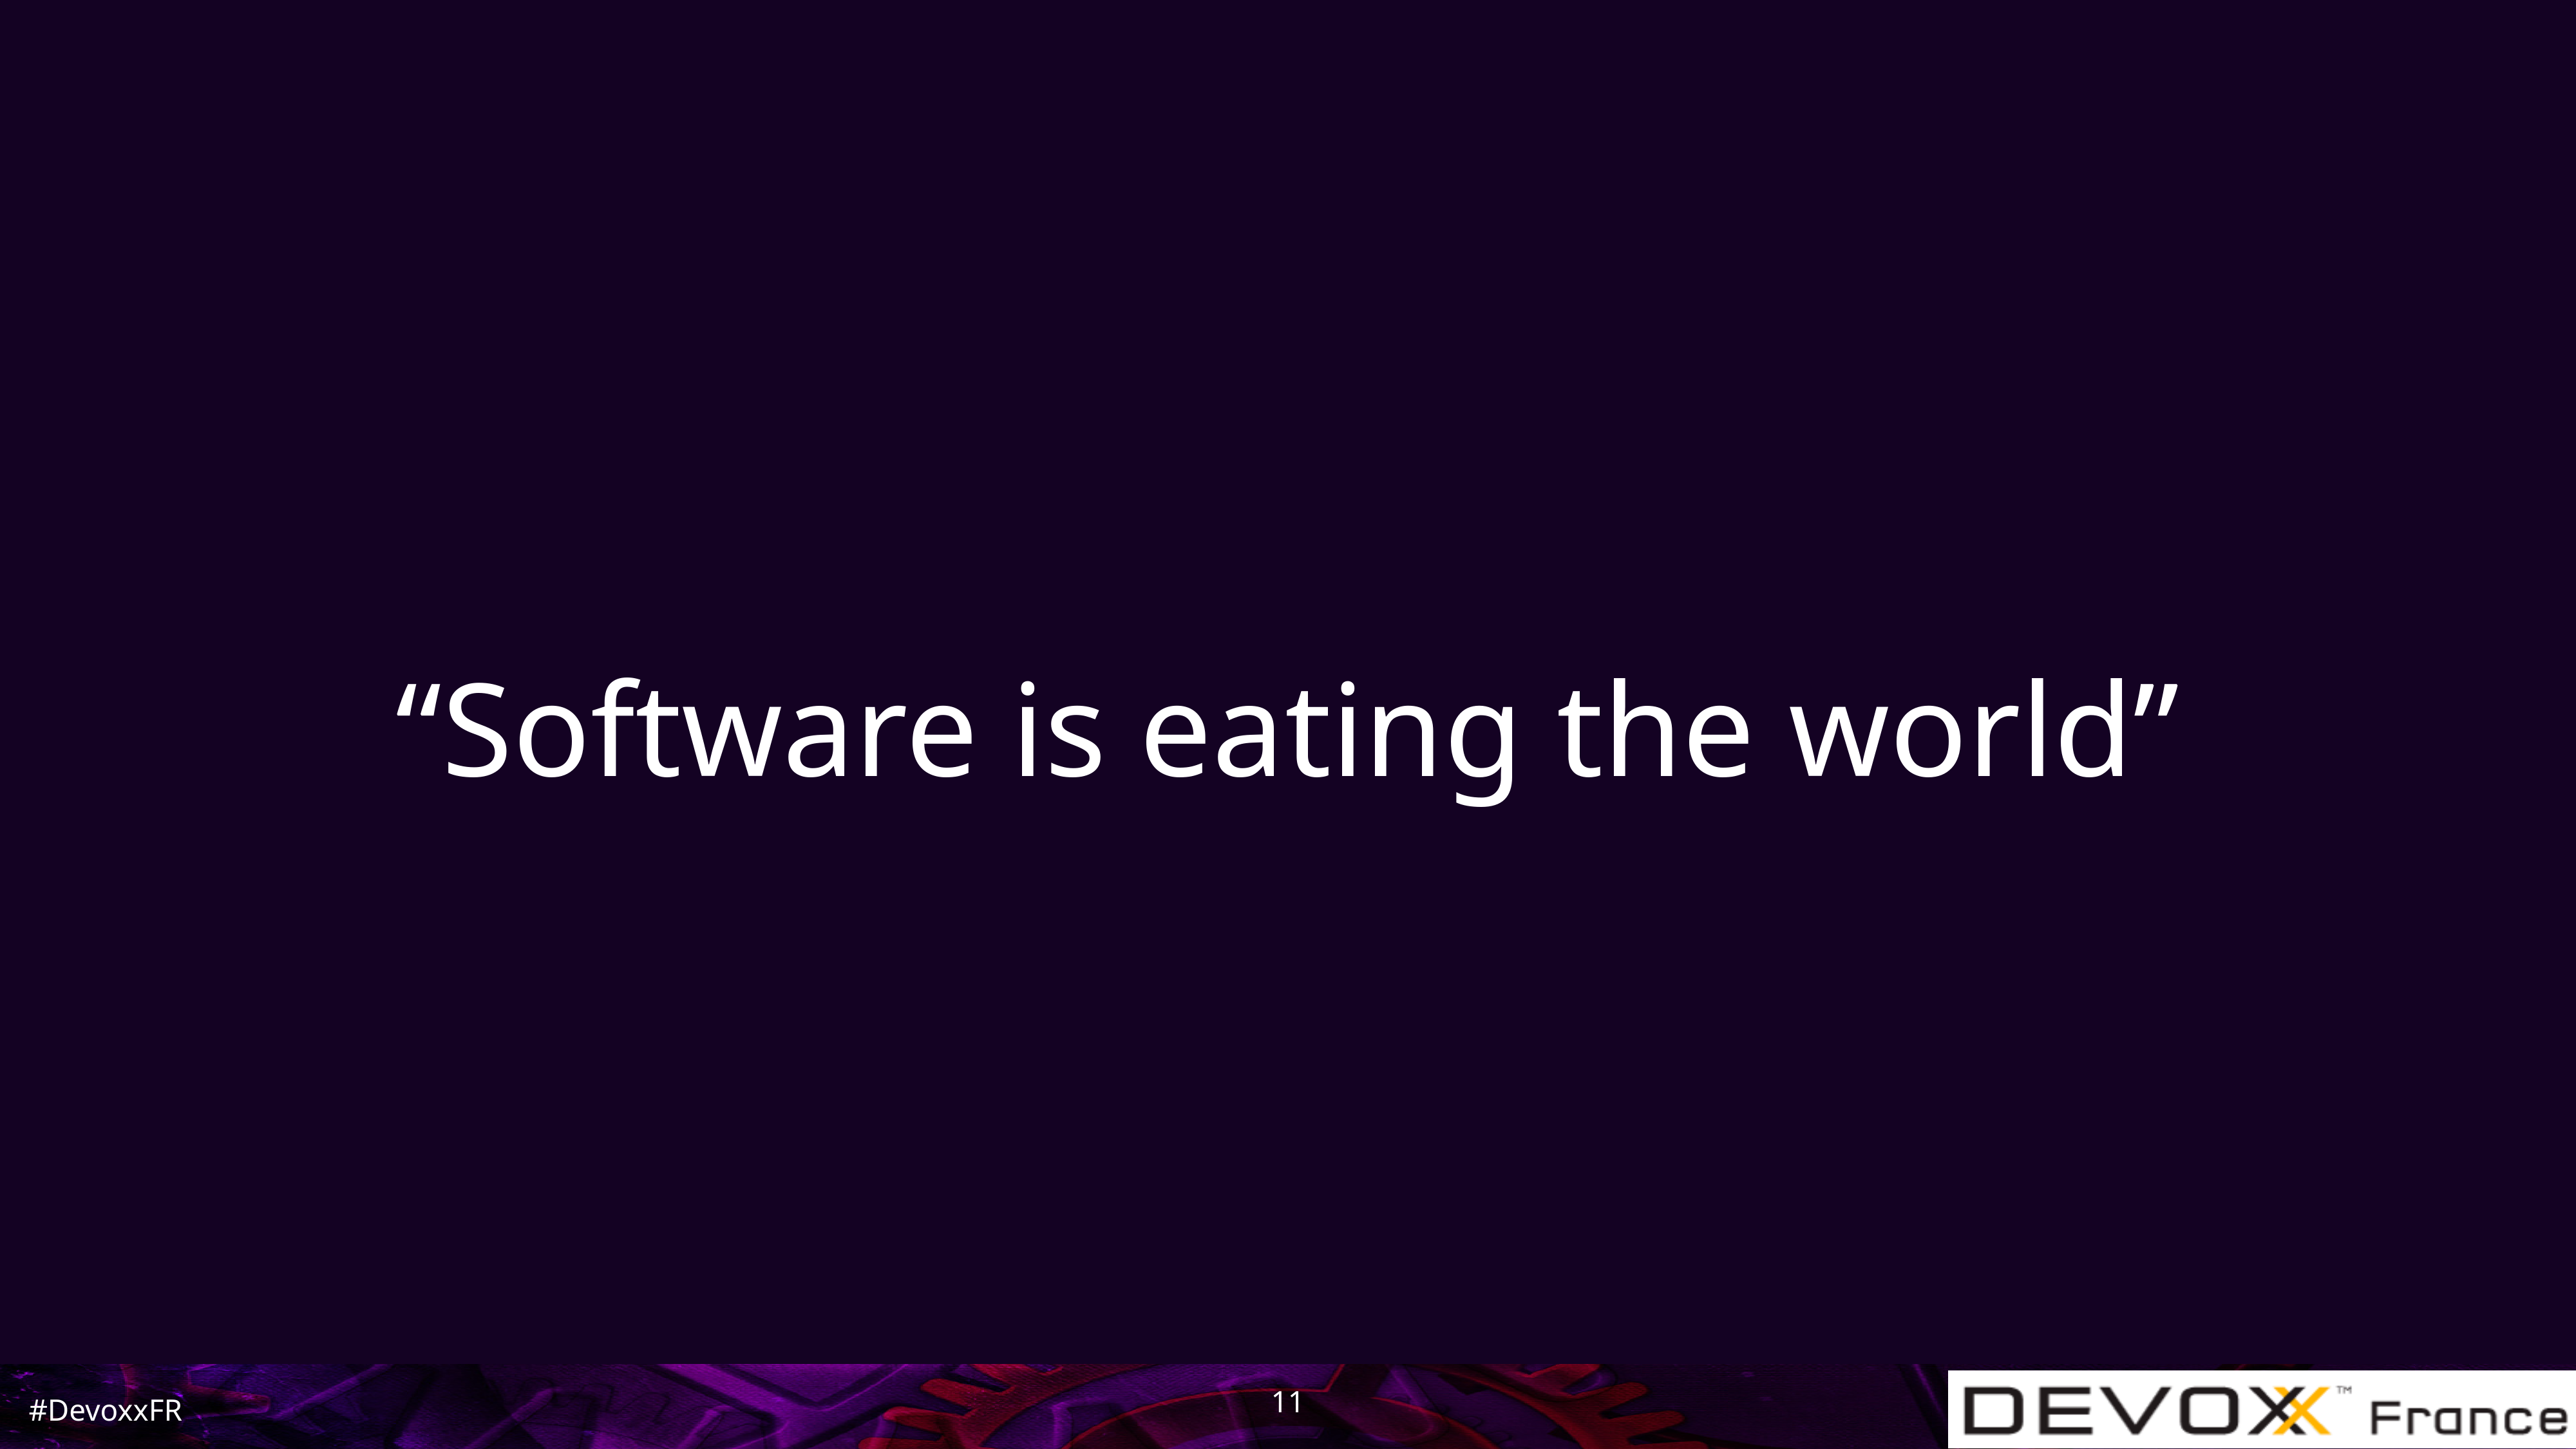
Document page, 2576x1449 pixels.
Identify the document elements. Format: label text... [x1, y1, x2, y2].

title “Software is eating the world” [143, 363, 2433, 1086]
picture [0, 1364, 2576, 1449]
slide_number <number> [1247, 1375, 1329, 1427]
